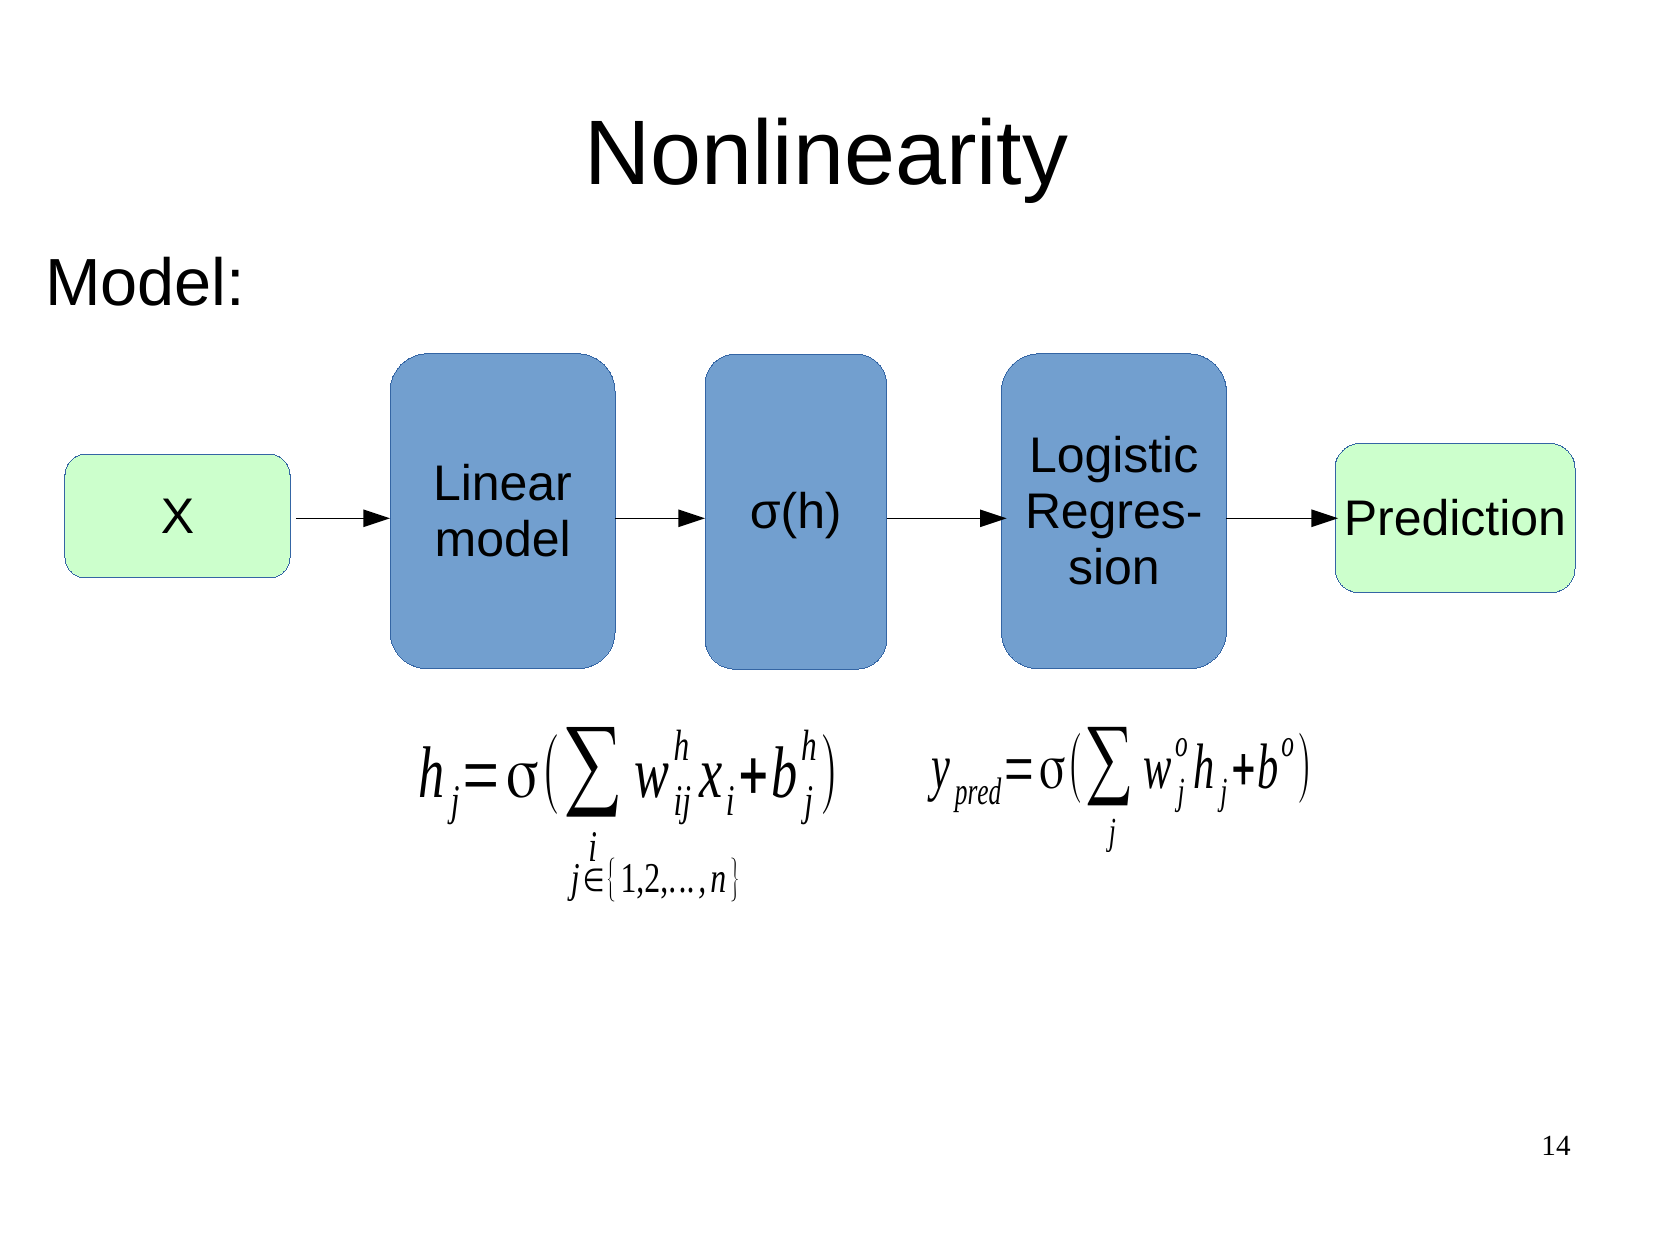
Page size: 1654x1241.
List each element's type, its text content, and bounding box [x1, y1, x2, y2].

title Nonlinearity [82, 49, 1571, 257]
chart [915, 720, 1322, 852]
text_box Prediction [1335, 443, 1576, 593]
text_box σ(h) [705, 354, 887, 670]
text_box X [64, 454, 291, 578]
text_box Linear model [390, 353, 616, 669]
text_box Logistic Regres- sion [1001, 353, 1227, 669]
chart [405, 719, 850, 905]
text_box Model: [45, 230, 676, 334]
